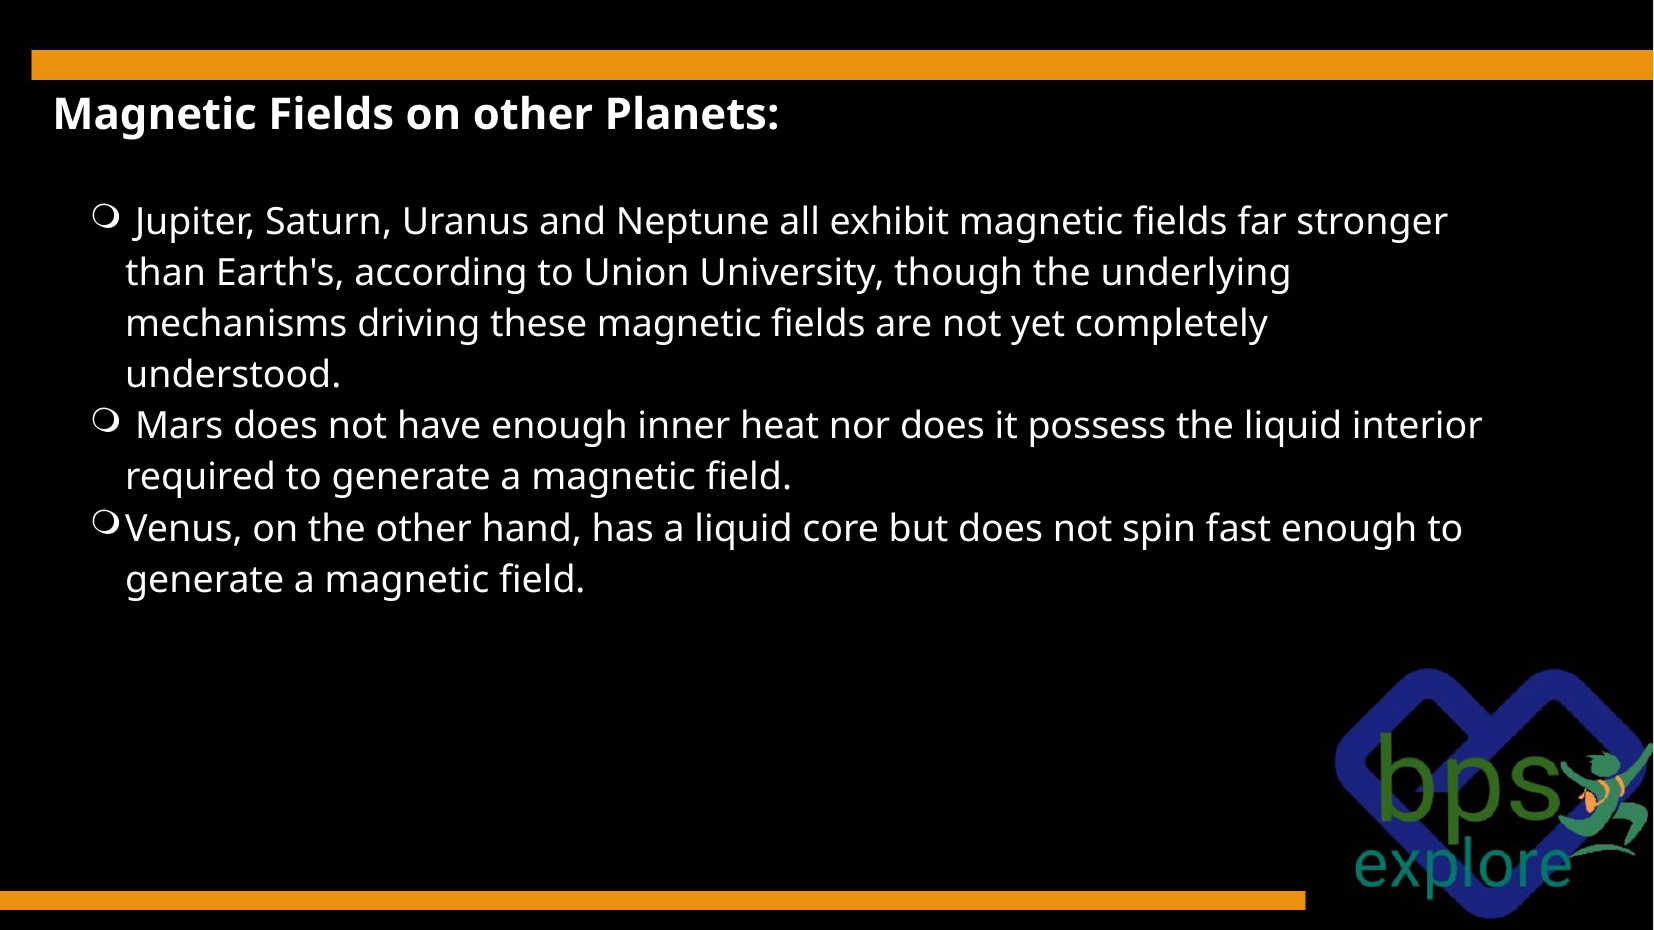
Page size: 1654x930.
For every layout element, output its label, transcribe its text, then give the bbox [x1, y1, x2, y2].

text_box Magnetic Fields on other Planets: [37, 75, 826, 209]
text_box Jupiter, Saturn, Uranus and Neptune all exhibit magnetic fields far stronger than Earth's, according to Union University, though the underlying mechanisms driving these magnetic fields are not yet completely understood. Mars does not have enough inner heat nor does it possess the liquid interior required to generate a magnetic field. Venus, on the other hand, has a liquid core but does not spin fast enough to generate a magnetic field. [75, 187, 1501, 826]
picture [0, 0, 1654, 930]
